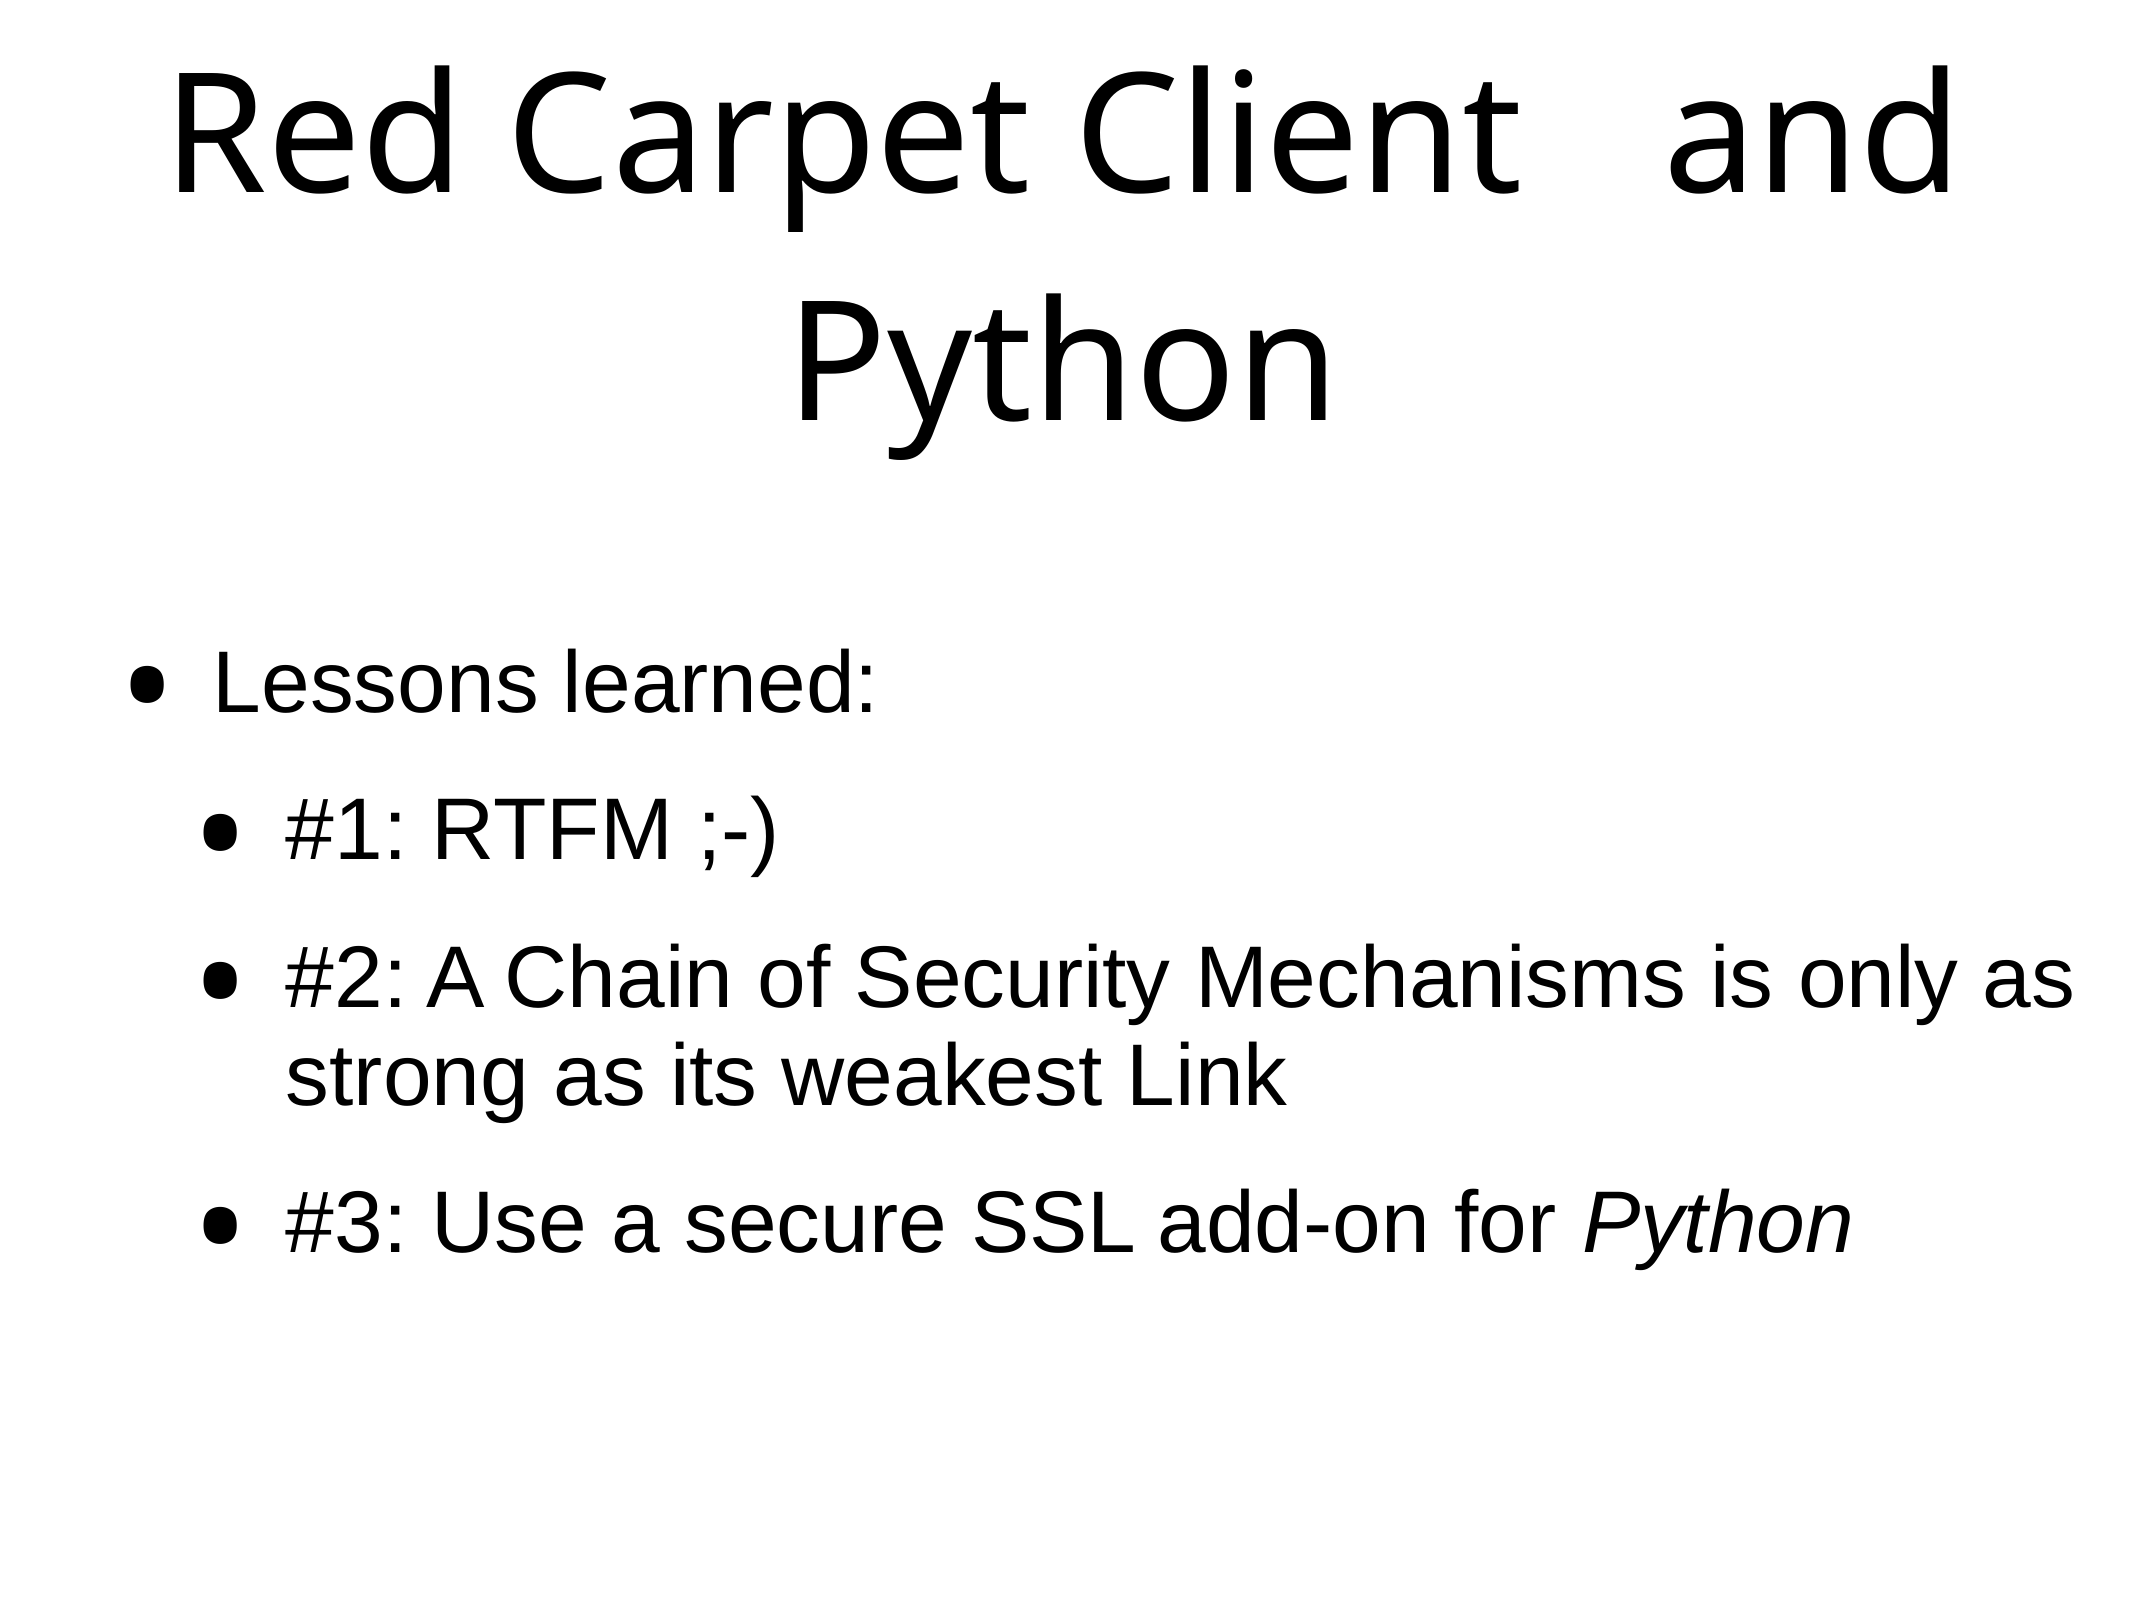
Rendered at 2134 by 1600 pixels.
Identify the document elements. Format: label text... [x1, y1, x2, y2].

list Lessons learned: #1: RTFM ;-) #2: A Chain of Security Mechanisms is only as strong as its weakest Link #3: Use a secure SSL add-on for Python [59, 412, 2097, 1492]
title Red Carpet Client and Python [59, 31, 2067, 412]
